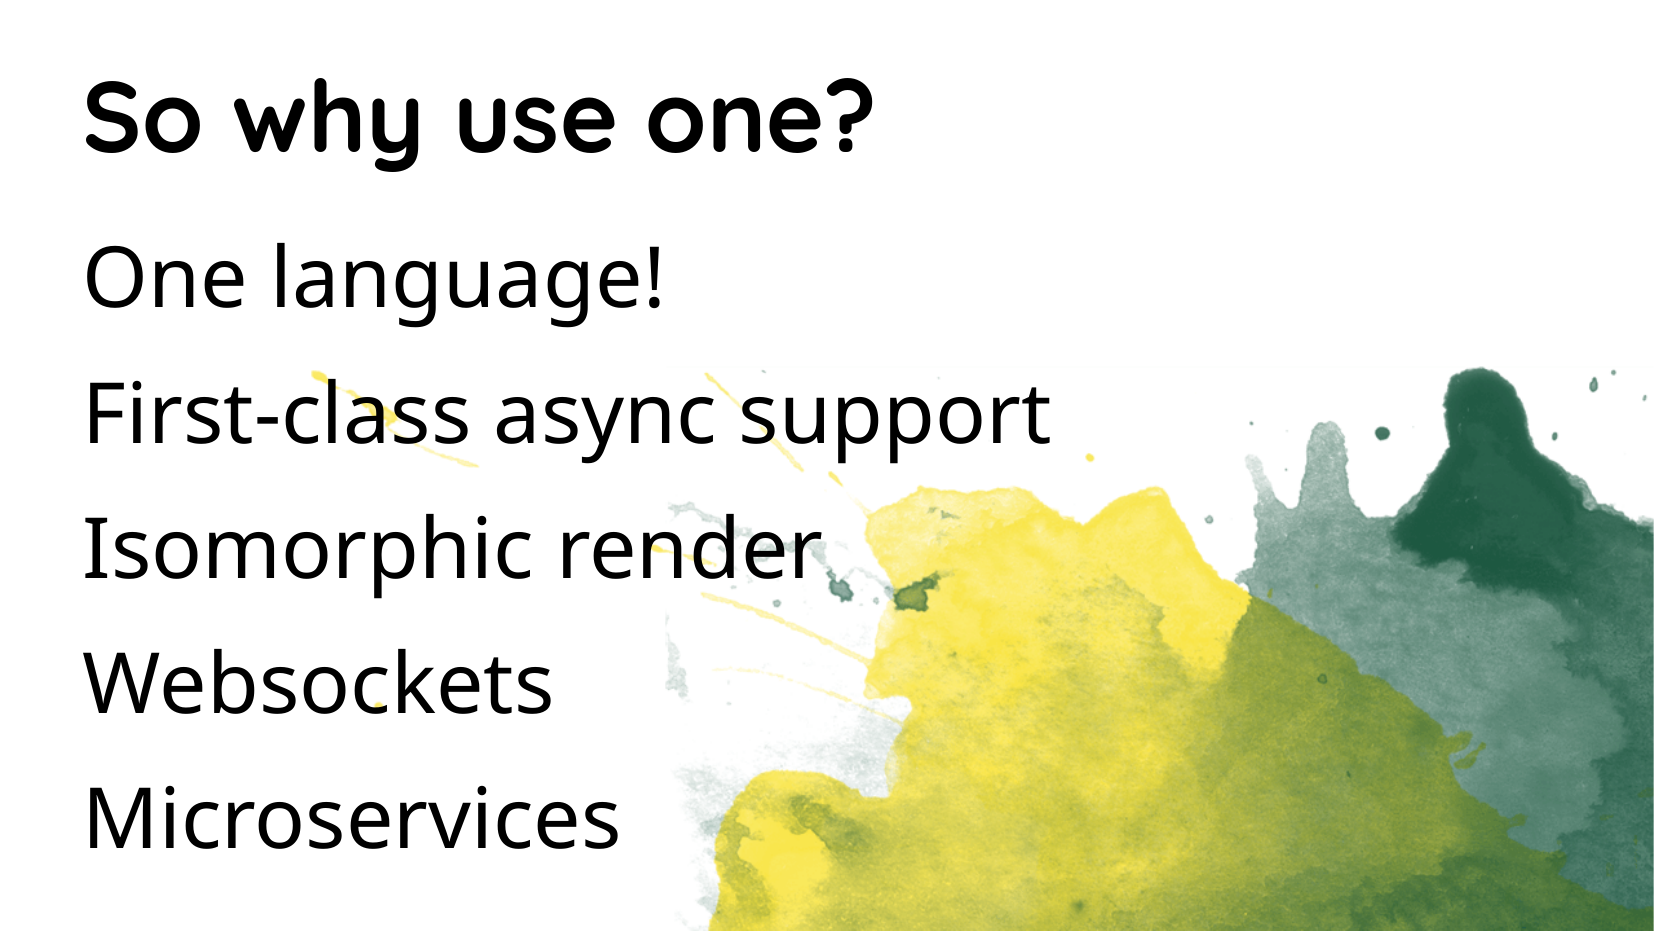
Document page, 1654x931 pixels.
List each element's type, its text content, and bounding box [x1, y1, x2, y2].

picture [0, 0, 1654, 931]
title So why use one? [82, 37, 1571, 193]
list One language! First-class async support Isomorphic render Websockets Microservices [82, 217, 1571, 875]
